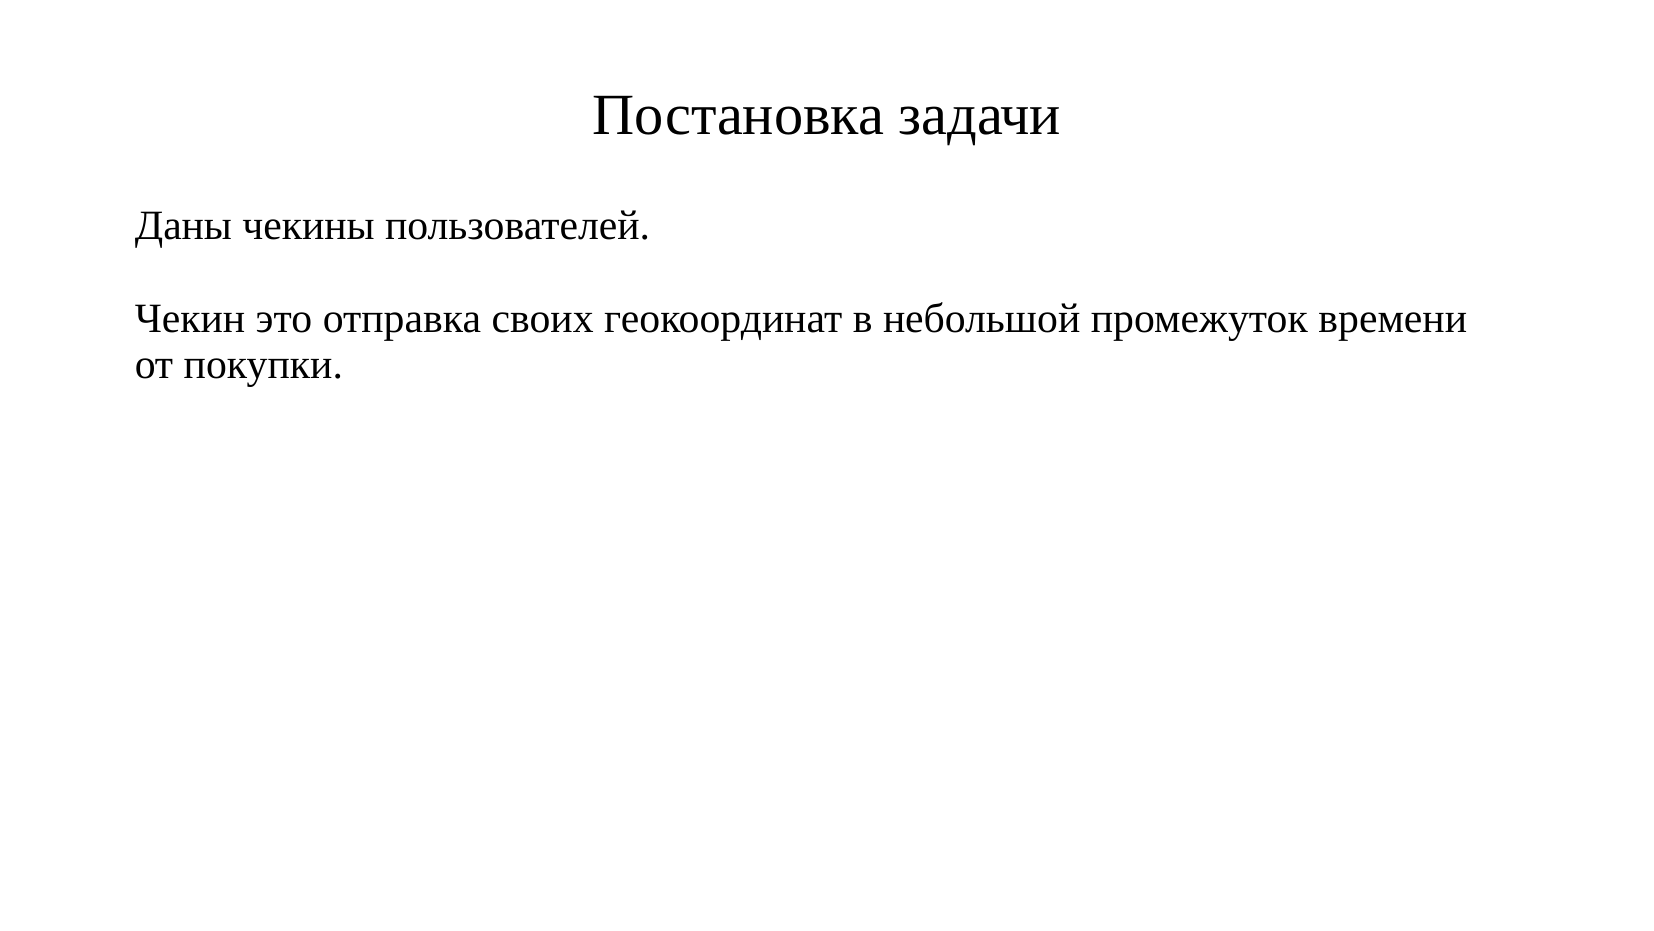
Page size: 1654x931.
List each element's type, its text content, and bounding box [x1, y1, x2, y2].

text_box Постановка задачи [577, 75, 1076, 155]
text_box Даны чекины пользователей. Чекин это отправка своих геокоординат в небольшой промежуток времени от покупки. [120, 195, 1494, 396]
